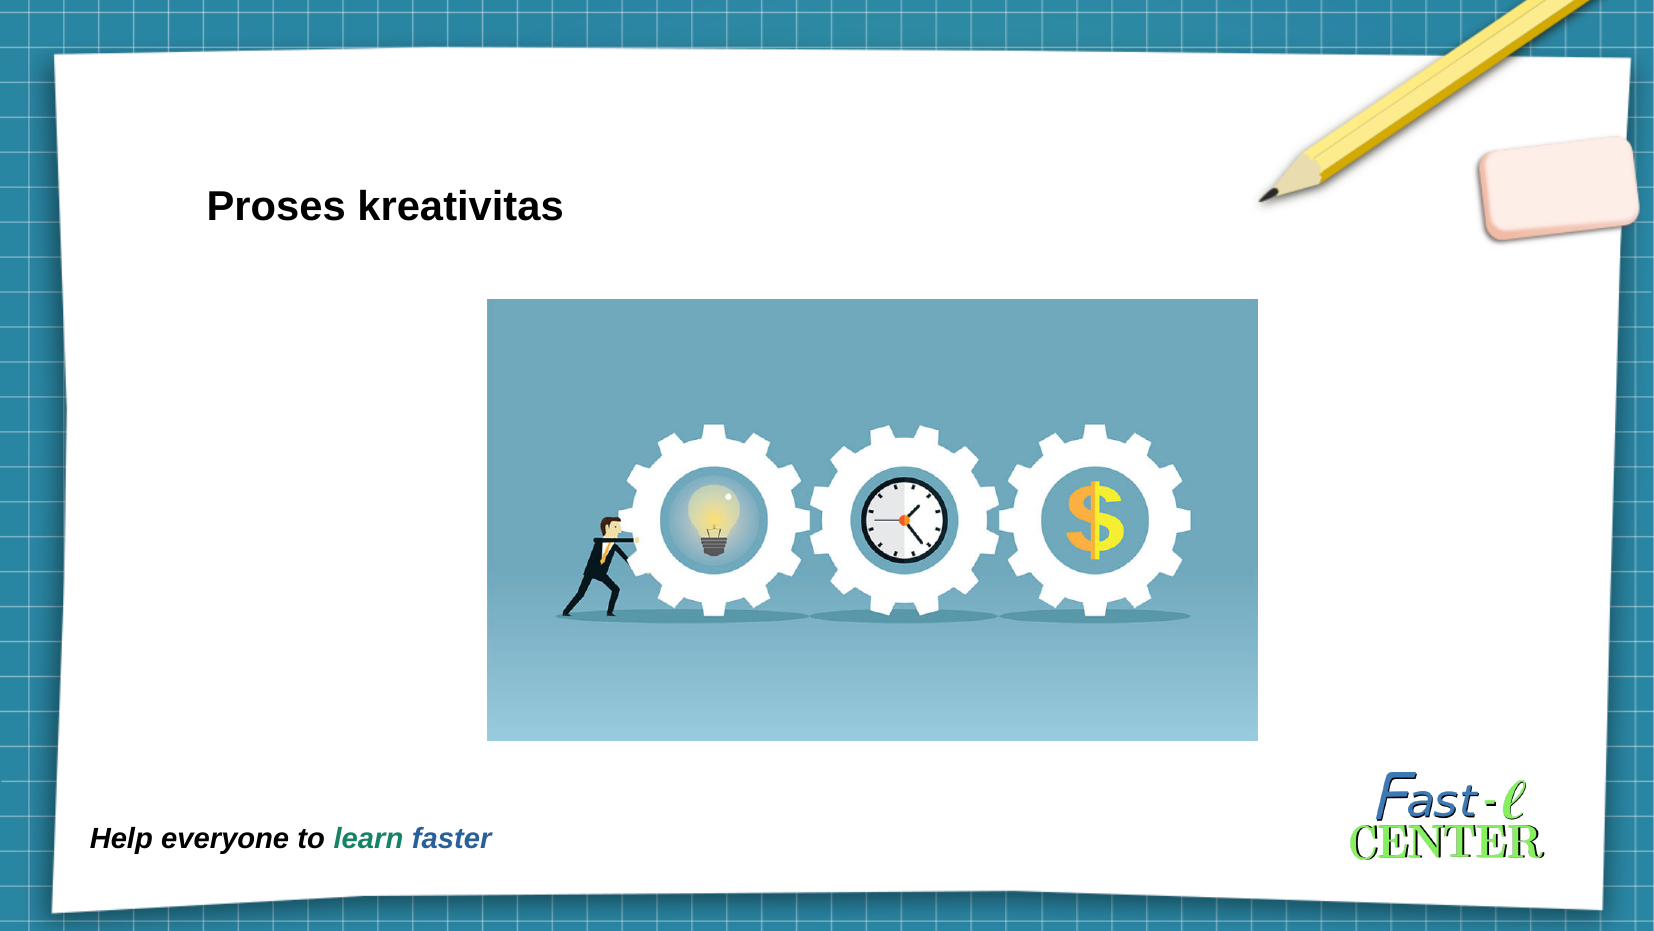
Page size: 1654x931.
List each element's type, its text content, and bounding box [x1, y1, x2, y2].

picture [0, 0, 1654, 931]
text_box Help everyone to learn faster [75, 814, 507, 863]
text_box Proses kreativitas [191, 175, 676, 240]
